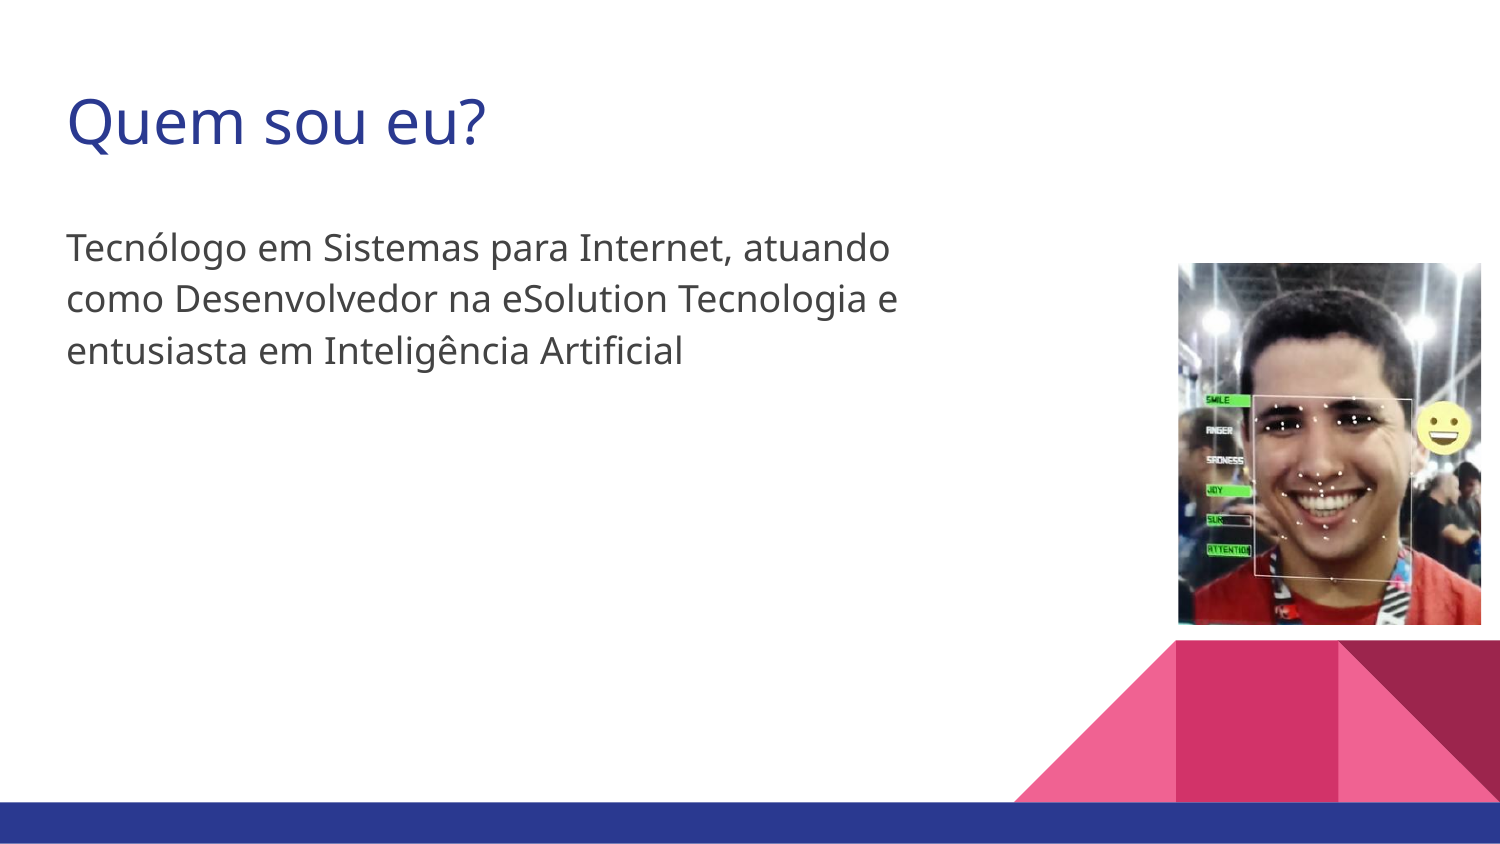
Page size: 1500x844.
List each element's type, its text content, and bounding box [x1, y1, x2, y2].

picture [1178, 263, 1482, 625]
title Quem sou eu? [51, 67, 1449, 167]
list Tecnólogo em Sistemas para Internet, atuando como Desenvolvedor na eSolution Tecnologia e entusiasta em Inteligência Artificial [51, 201, 998, 750]
